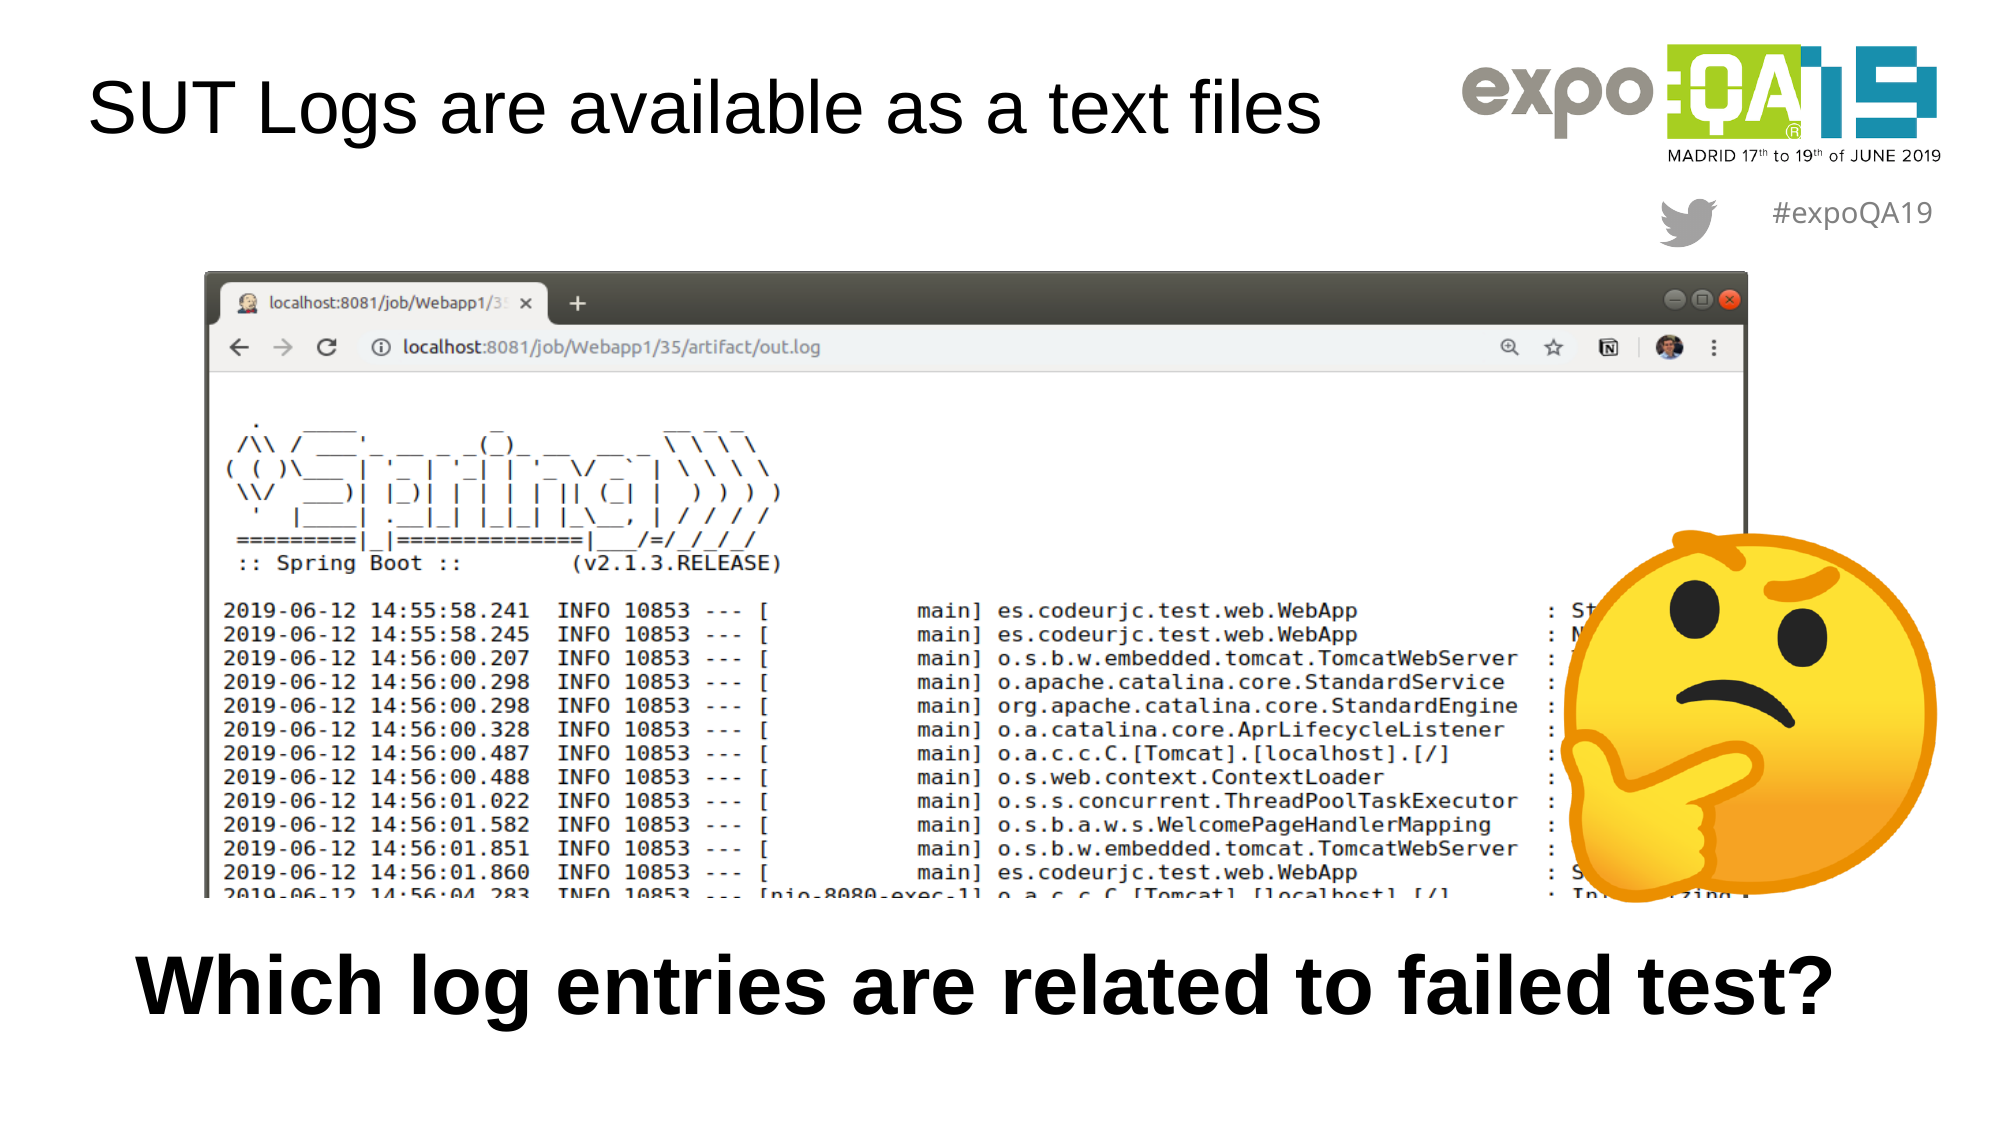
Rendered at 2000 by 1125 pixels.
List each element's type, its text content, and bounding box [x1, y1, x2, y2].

picture [1659, 193, 1718, 253]
text_box Which log entries are related to failed test? [120, 931, 1854, 1040]
picture [1429, 37, 1948, 165]
title SUT Logs are available as a text files [72, 54, 1371, 164]
picture [204, 271, 1949, 910]
